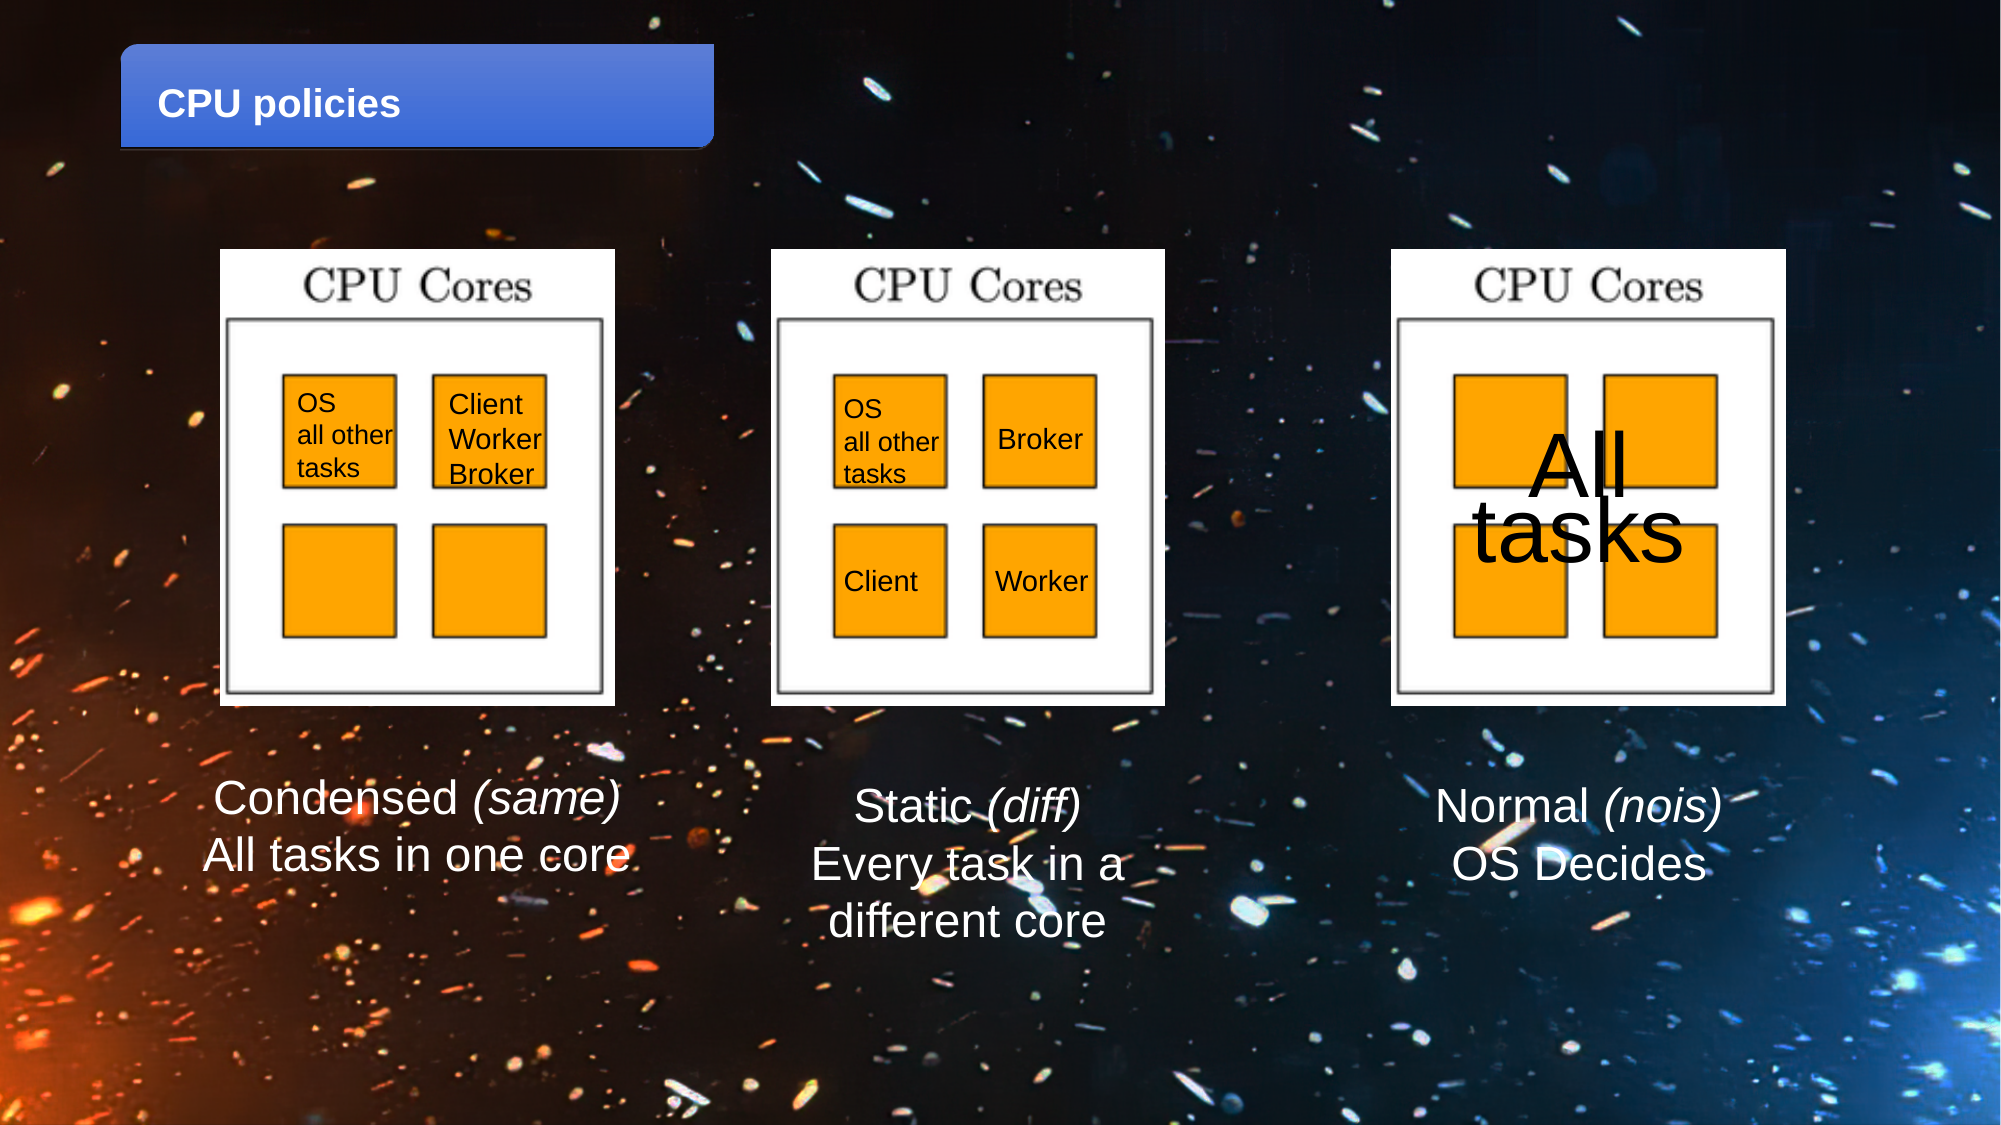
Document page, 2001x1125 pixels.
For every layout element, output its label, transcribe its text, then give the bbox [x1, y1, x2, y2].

text_box OS all other tasks [281, 370, 410, 477]
text_box [120, 44, 715, 148]
text_box Condensed (same) All tasks in one core [163, 751, 672, 906]
text_box All tasks [1446, 429, 1712, 595]
text_box Normal (nois) OS Decides [1402, 759, 1756, 905]
text_box Client [828, 547, 979, 613]
text_box Broker [982, 405, 1134, 471]
picture [0, 0, 2001, 1125]
list CPU policies [157, 72, 597, 126]
text_box OS all other tasks [828, 376, 956, 483]
text_box Worker [979, 547, 1132, 613]
text_box Static (diff) Every task in a different core [714, 760, 1222, 915]
text_box Client Worker Broker [433, 370, 586, 505]
